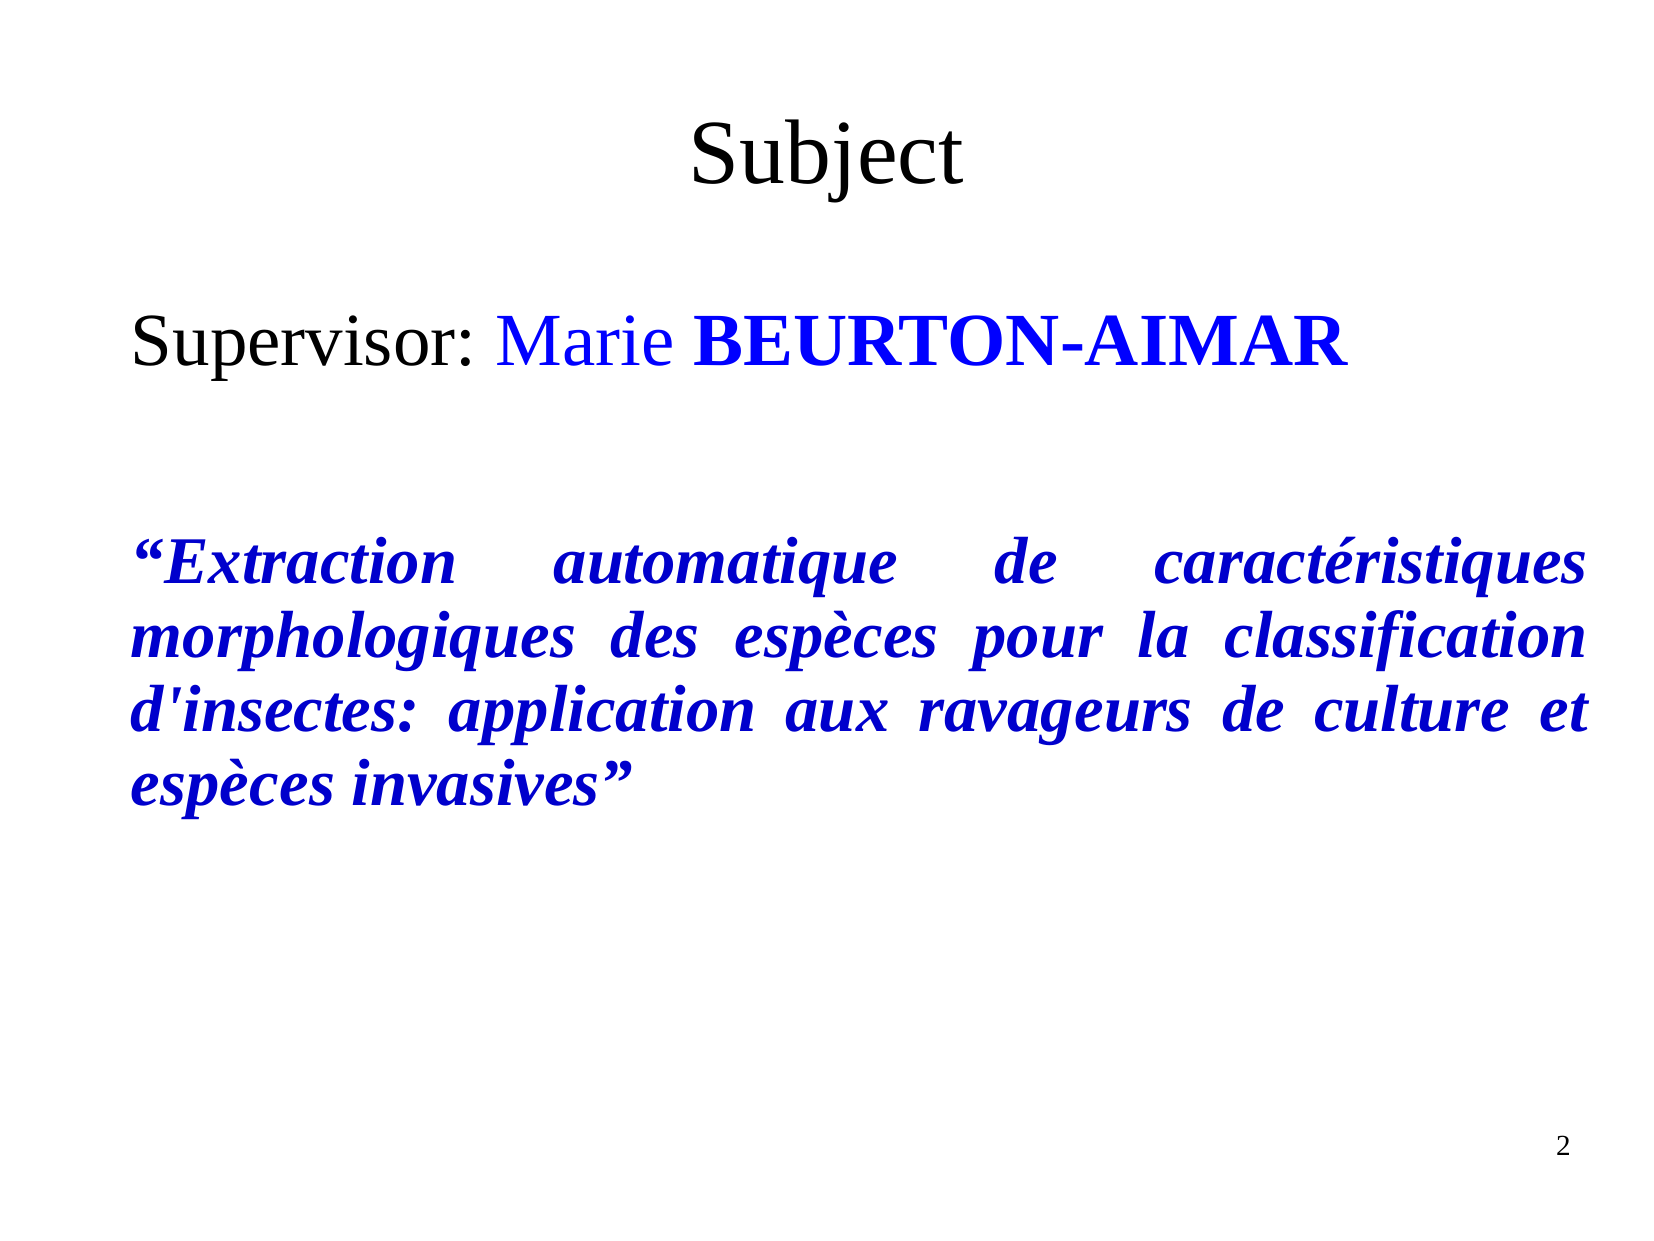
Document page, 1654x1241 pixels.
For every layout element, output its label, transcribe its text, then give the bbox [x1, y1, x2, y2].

list Supervisor: Marie BEURTON-AIMAR “Extraction automatique de caractéristiques morphologiques des espèces pour la classification d'insectes: application aux ravageurs de culture et espèces invasives” [60, 299, 1591, 1019]
title Subject [82, 49, 1571, 257]
